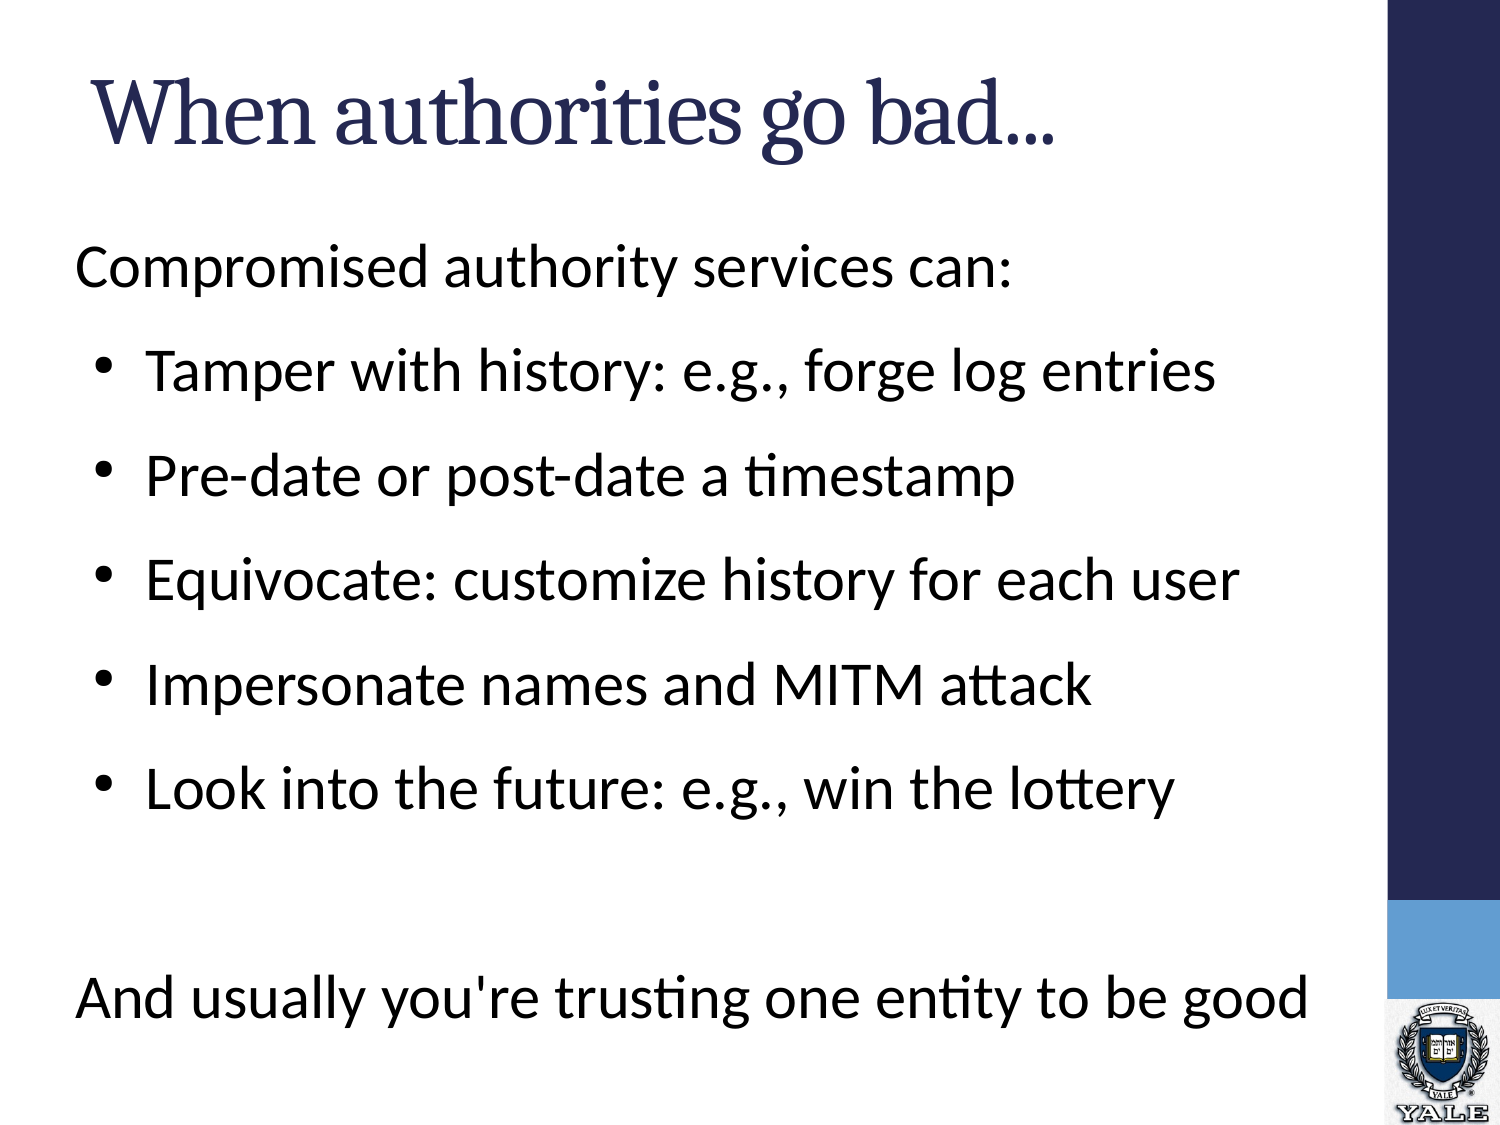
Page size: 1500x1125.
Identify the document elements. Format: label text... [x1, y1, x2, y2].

picture [1384, 999, 1500, 1125]
title When authorities go bad... [75, 12, 1325, 200]
list Compromised authority services can: Tamper with history: e.g., forge log entries Pre-date or post-date a timestamp Equivocate: customize history for each user Impersonate names and MITM attack Look into the future: e.g., win the lottery And usually you're trusting one entity to be good [75, 224, 1325, 1063]
